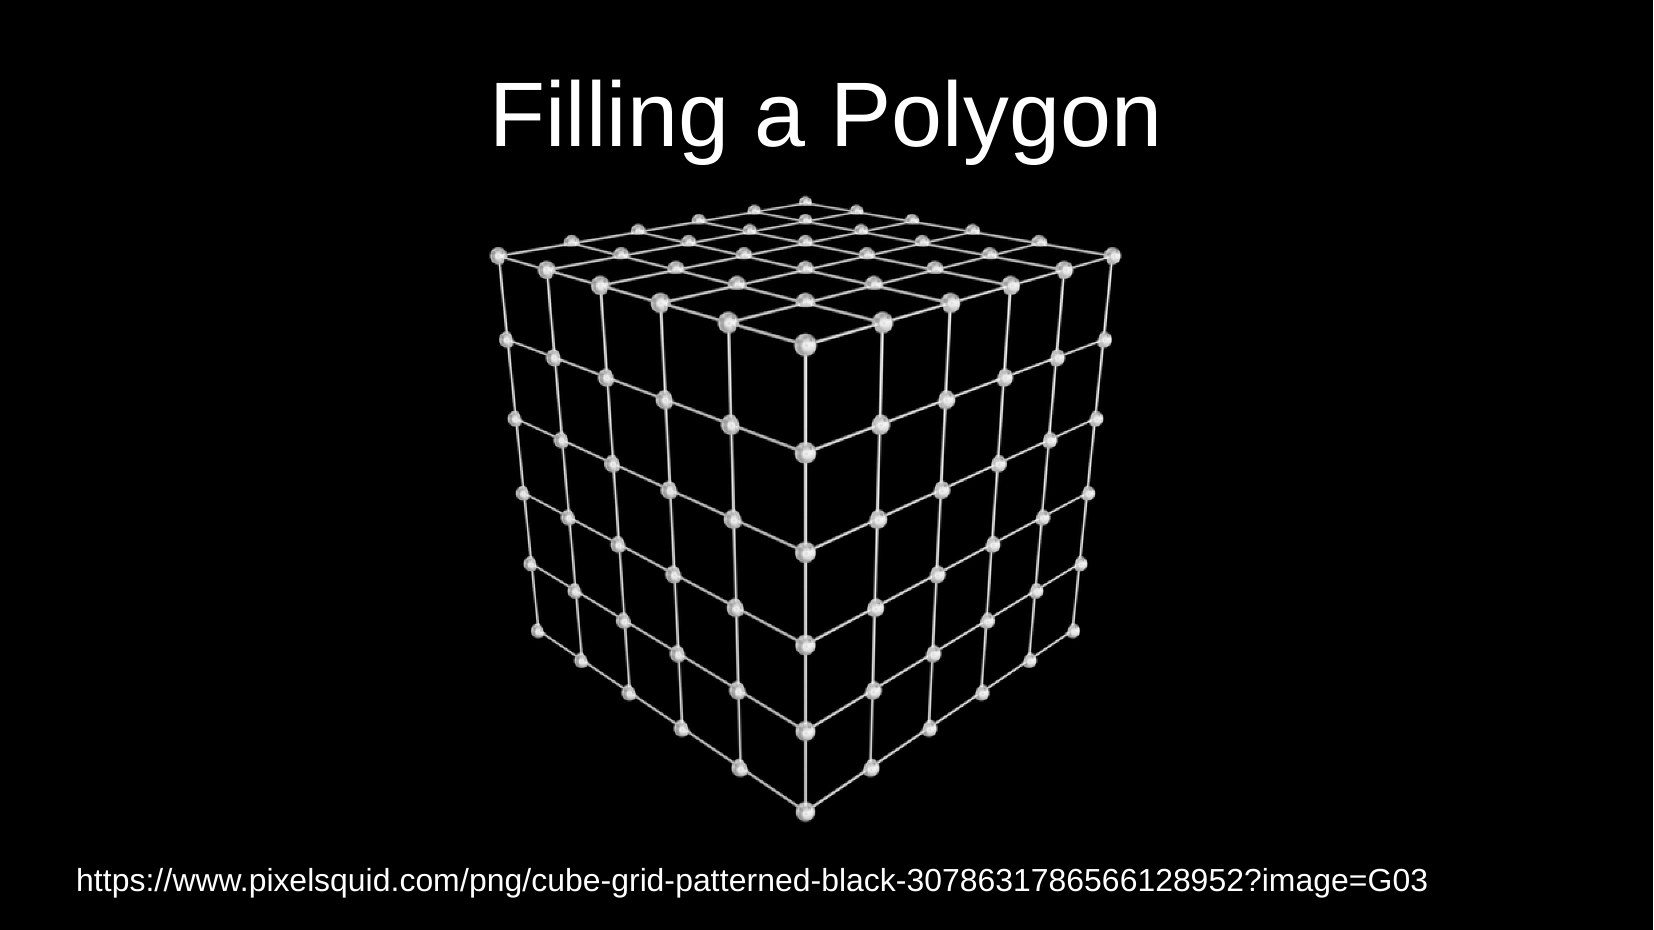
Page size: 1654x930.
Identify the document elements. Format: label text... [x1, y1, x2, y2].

list https://www.pixelsquid.com/png/cube-grid-patterned-black-3078631786566128952?image=G03 [42, 862, 1463, 901]
title Filling a Polygon [82, 37, 1571, 193]
picture [448, 171, 1181, 826]
